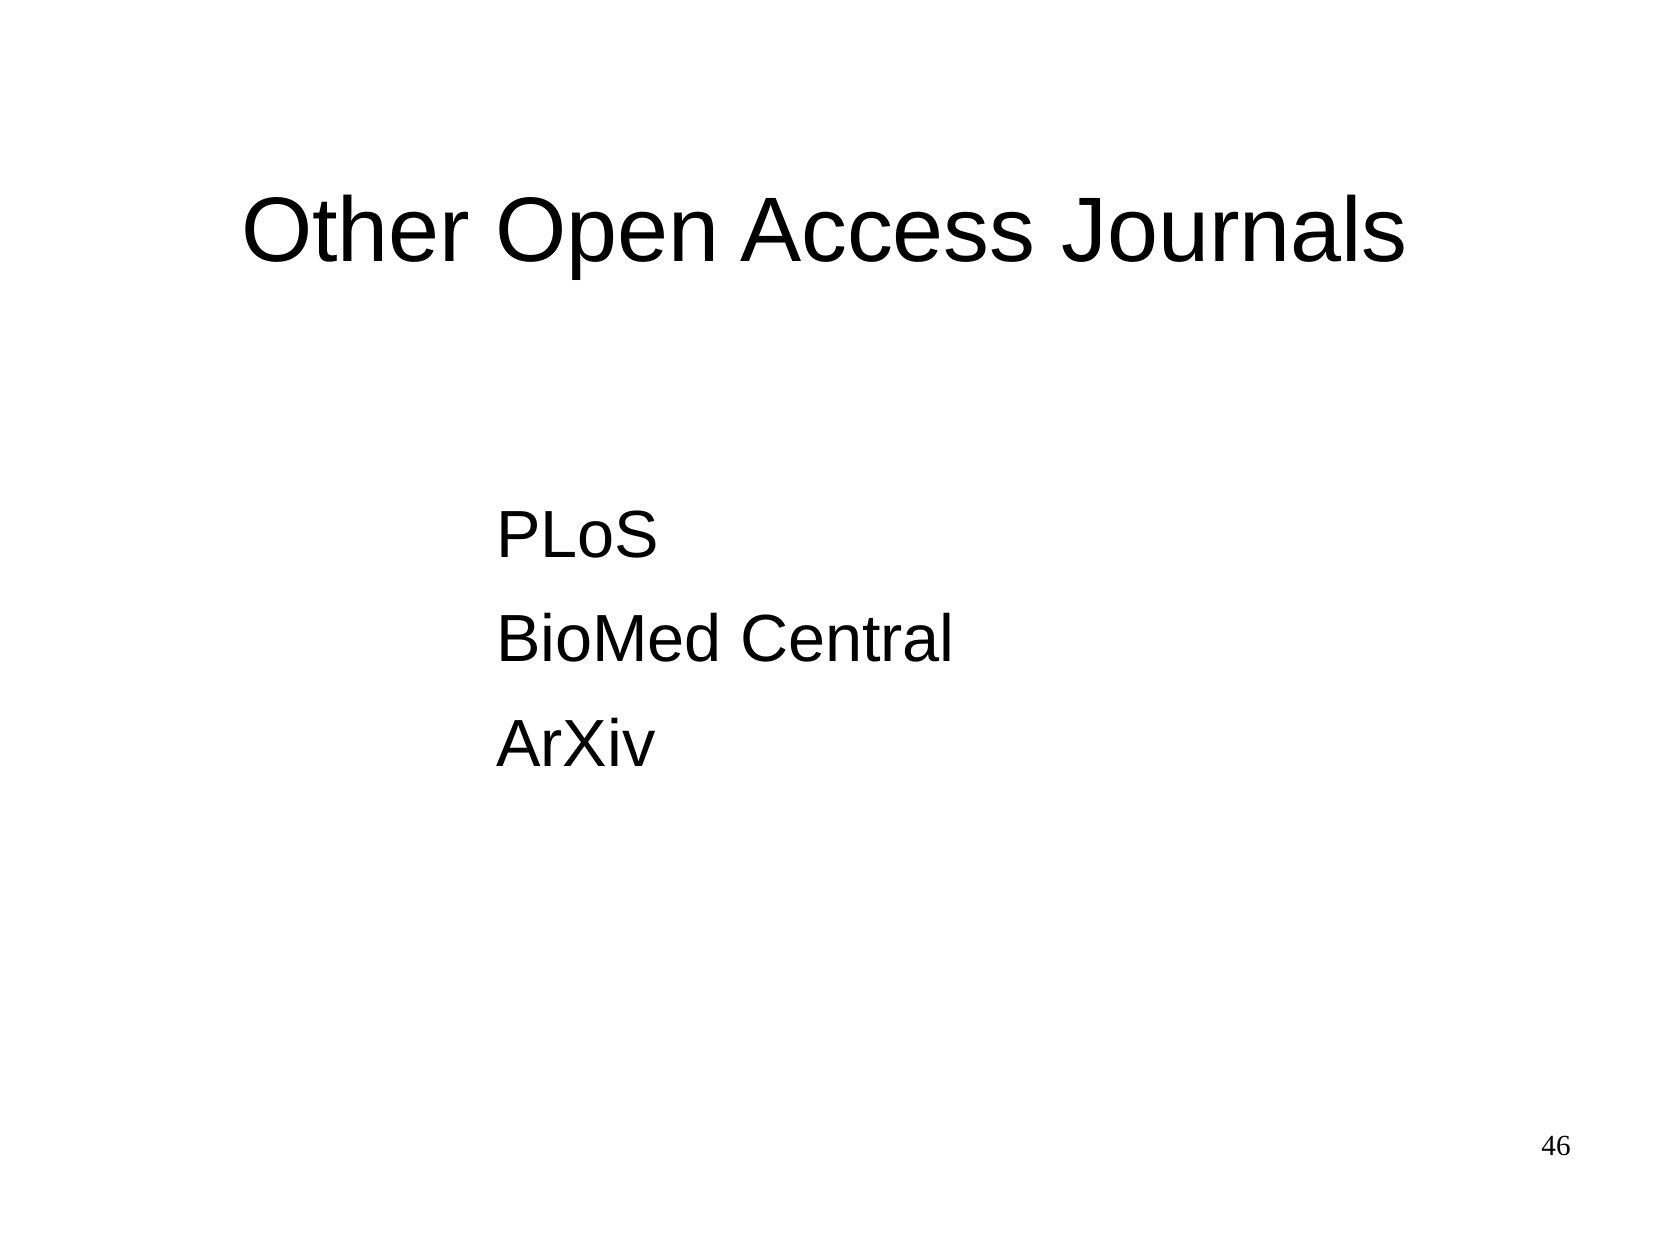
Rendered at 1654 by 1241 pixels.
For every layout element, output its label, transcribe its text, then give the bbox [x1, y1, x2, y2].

list PLoS BioMed Central ArXiv [478, 496, 1291, 946]
title Other Open Access Journals [80, 126, 1570, 334]
